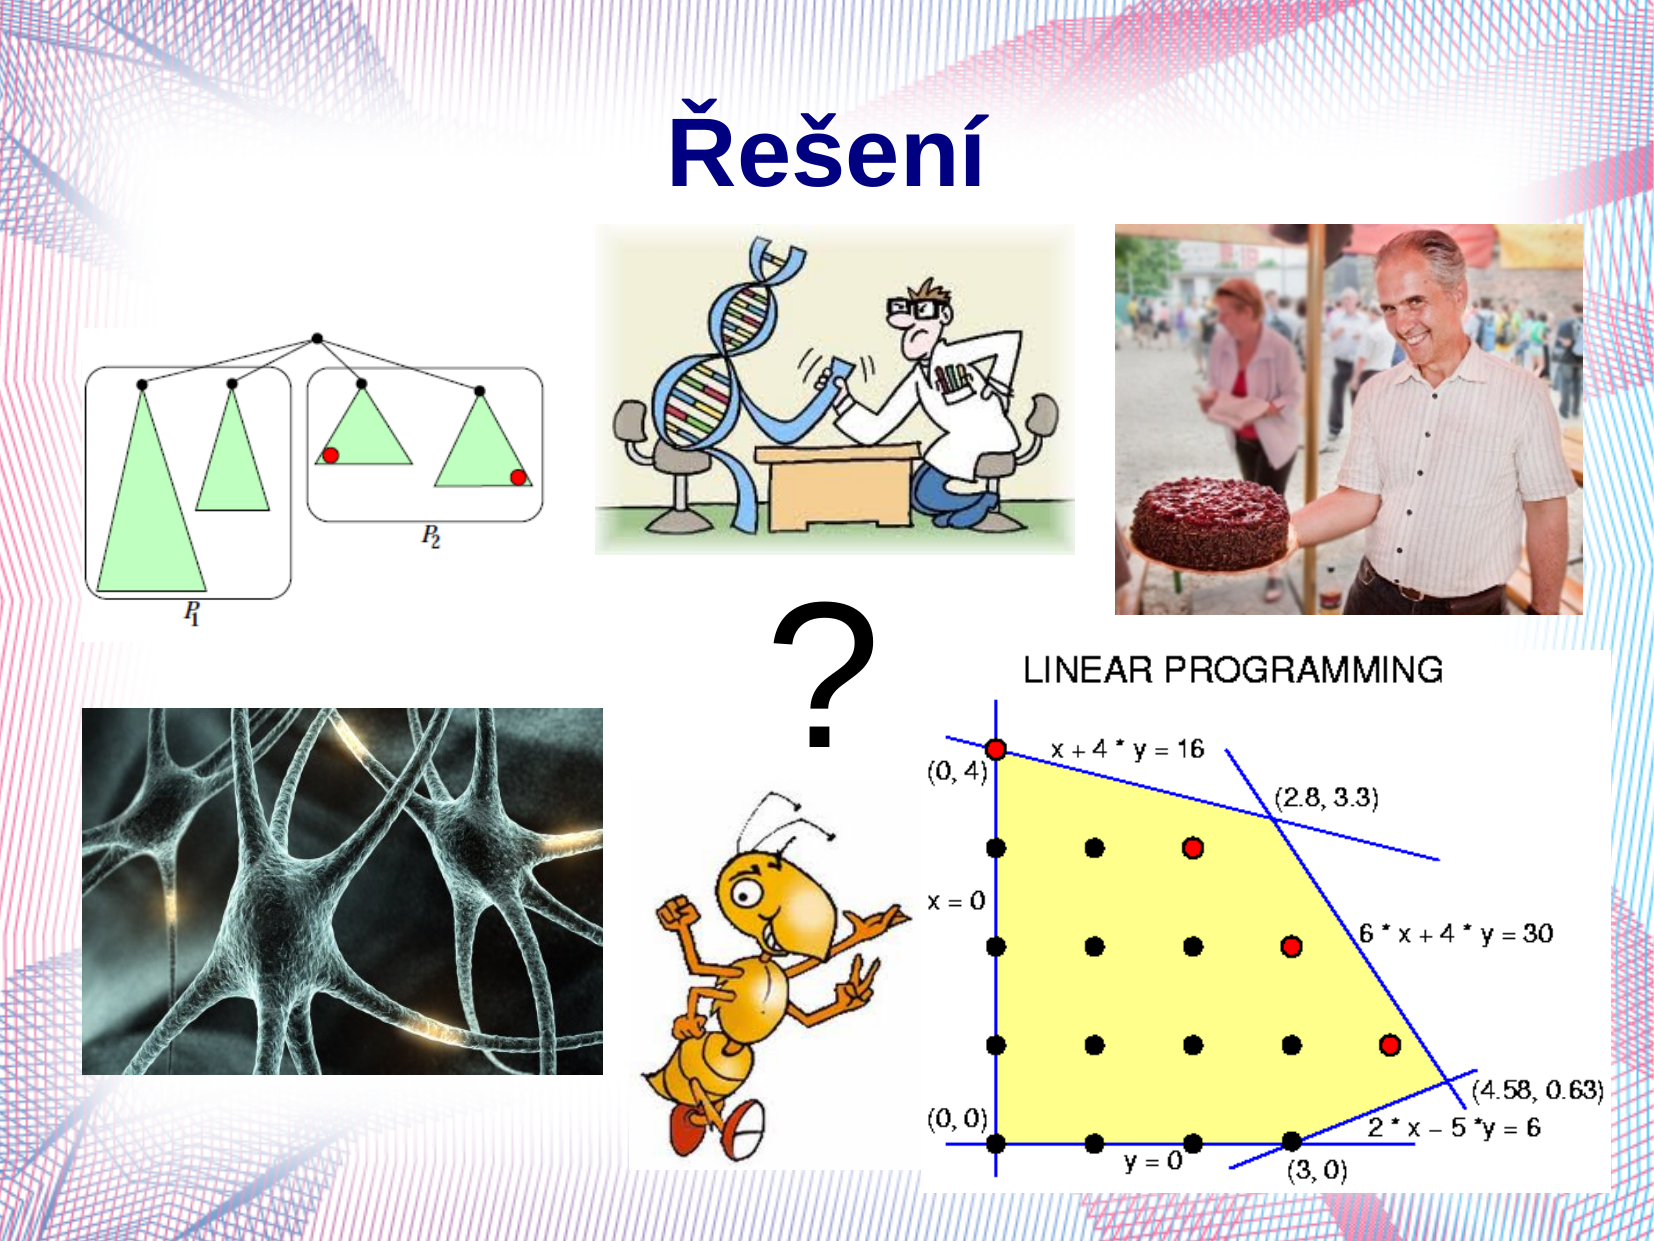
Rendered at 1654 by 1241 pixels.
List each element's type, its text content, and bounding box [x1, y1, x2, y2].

title Řešení [82, 49, 1571, 257]
picture [0, 0, 1654, 1241]
list ? [673, 558, 990, 779]
